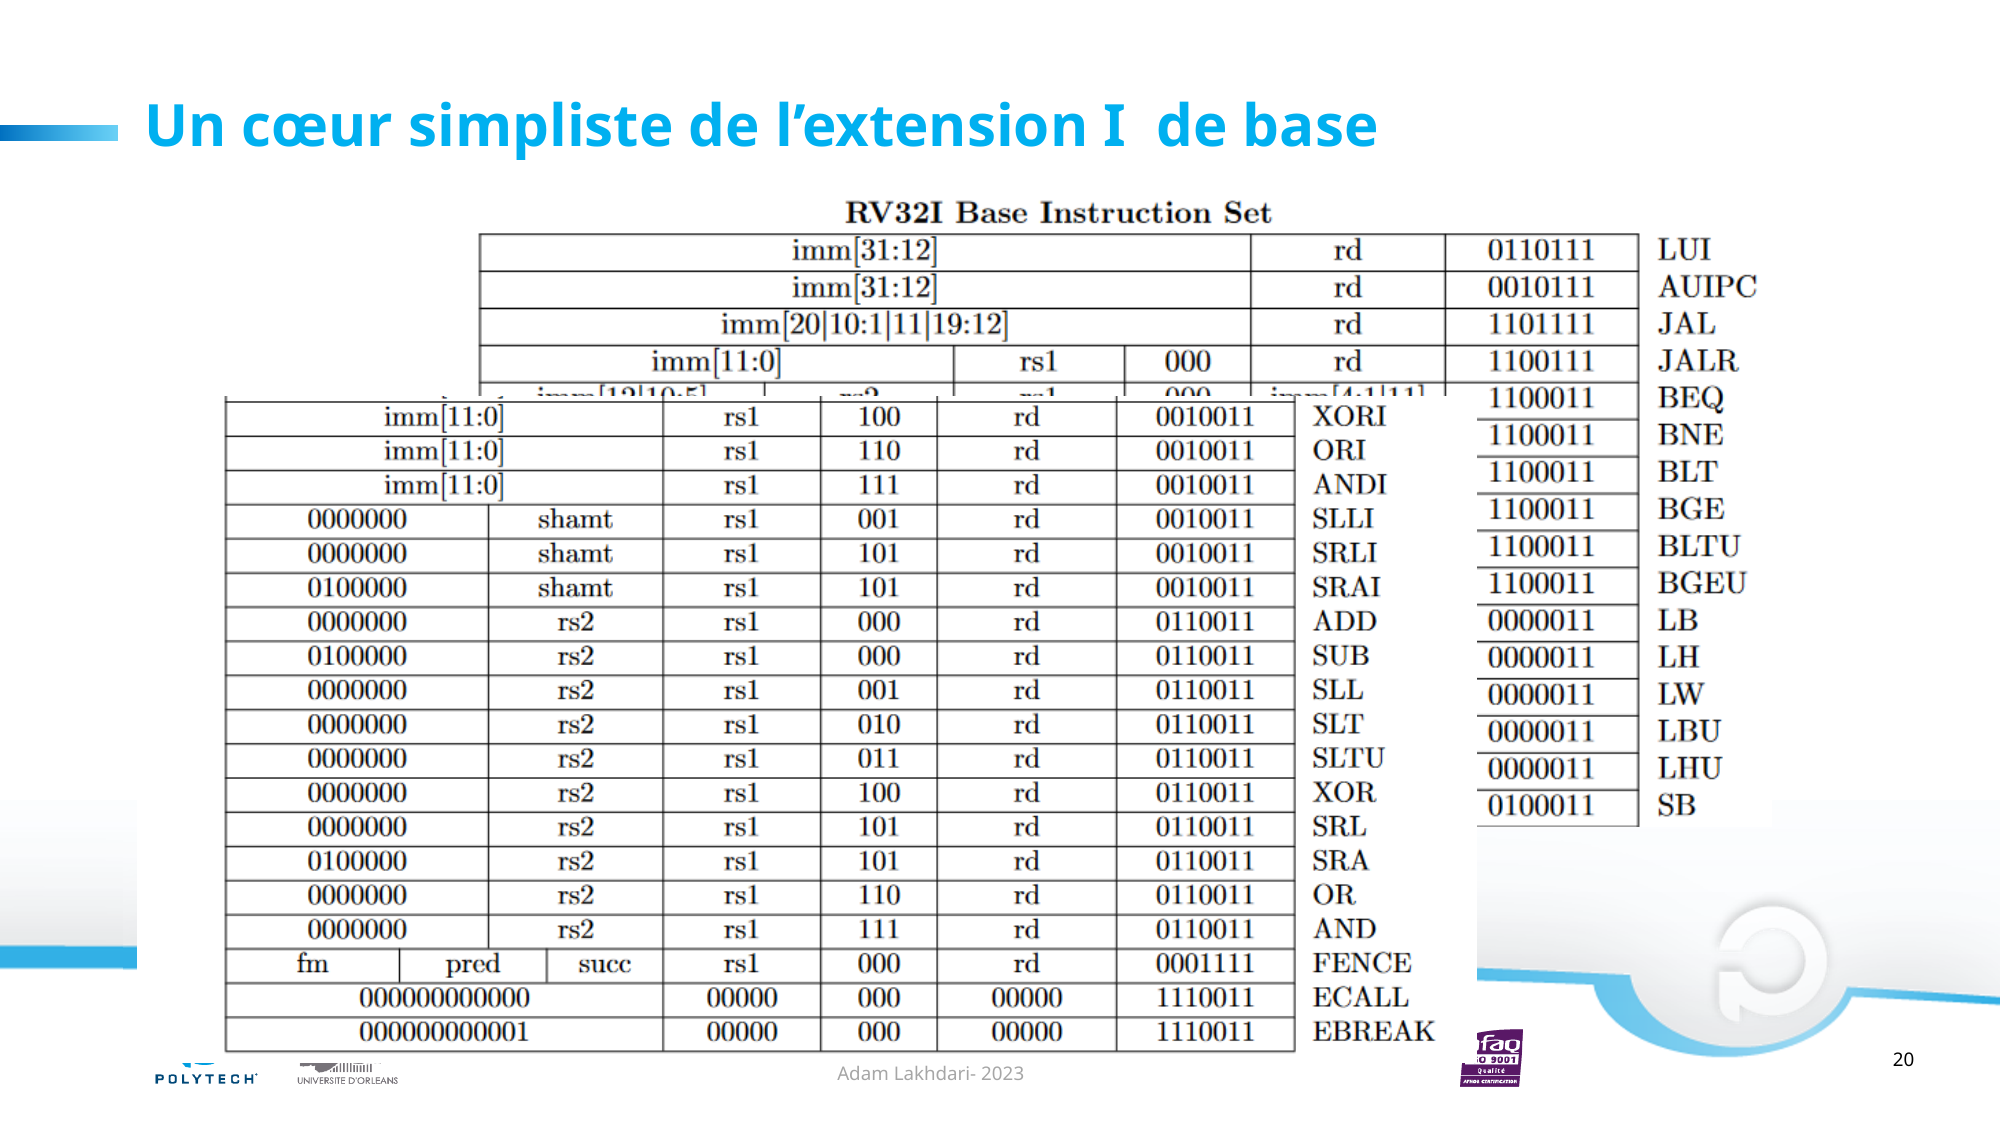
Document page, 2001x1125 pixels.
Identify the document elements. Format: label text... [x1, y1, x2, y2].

picture [0, 186, 2000, 1125]
title Un cœur simpliste de l’extension I de base [129, 29, 1930, 218]
text_box Génie physique et systèmes embarquées Adam Lakhdari- 2023 [402, 1063, 1459, 1085]
